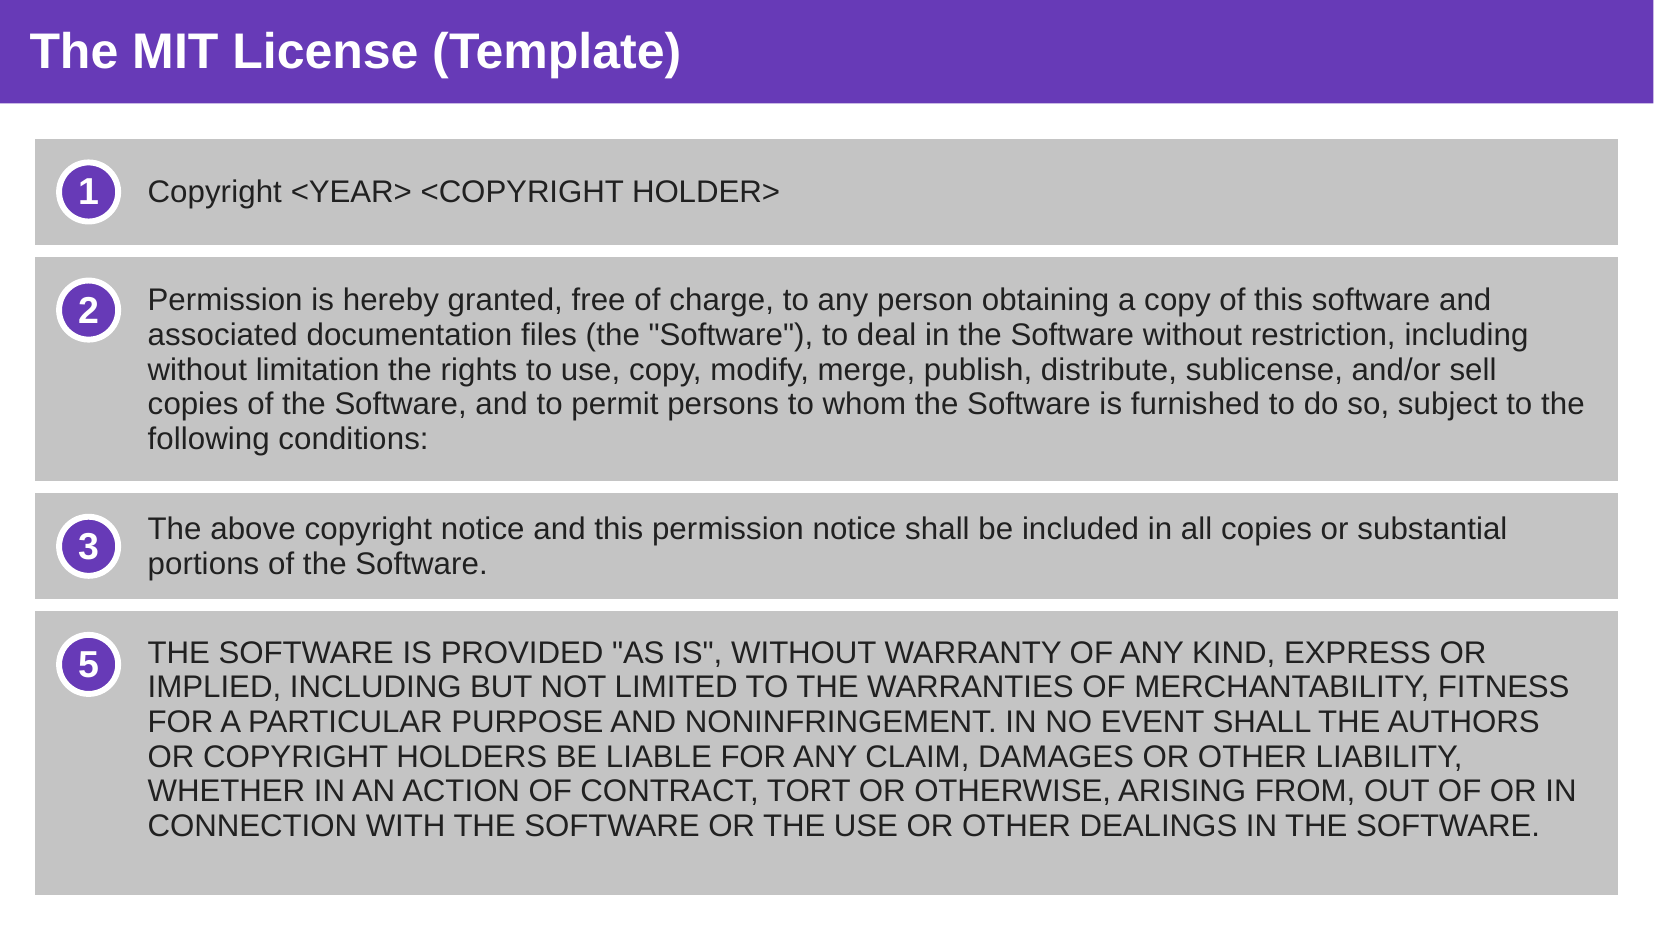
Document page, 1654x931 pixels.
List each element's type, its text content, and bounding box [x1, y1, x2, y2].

list THE SOFTWARE IS PROVIDED "AS IS", WITHOUT WARRANTY OF ANY KIND, EXPRESS OR IMPLIED, INCLUDING BUT NOT LIMITED TO THE WARRANTIES OF MERCHANTABILITY, FITNESS FOR A PARTICULAR PURPOSE AND NONINFRINGEMENT. IN NO EVENT SHALL THE AUTHORS OR COPYRIGHT HOLDERS BE LIABLE FOR ANY CLAIM, DAMAGES OR OTHER LIABILITY, WHETHER IN AN ACTION OF CONTRACT, TORT OR OTHERWISE, ARISING FROM, OUT OF OR IN CONNECTION WITH THE SOFTWARE OR THE USE OR OTHER DEALINGS IN THE SOFTWARE. [29, 605, 1625, 901]
text_box 5 [59, 634, 119, 694]
list The above copyright notice and this permission notice shall be included in all copies or substantial portions of the Software. [29, 487, 1625, 599]
text_box 3 [59, 516, 119, 576]
text_box 1 [59, 162, 119, 222]
title The MIT License (Template) [0, 0, 1654, 104]
list Copyright <YEAR> <COPYRIGHT HOLDER> [29, 132, 1625, 245]
list Permission is hereby granted, free of charge, to any person obtaining a copy of this software and associated documentation files (the "Software"), to deal in the Software without restriction, including without limitation the rights to use, copy, modify, merge, publish, distribute, sublicense, and/or sell copies of the Software, and to permit persons to whom the Software is furnished to do so, subject to the following conditions: [29, 250, 1625, 481]
text_box 2 [59, 280, 119, 340]
